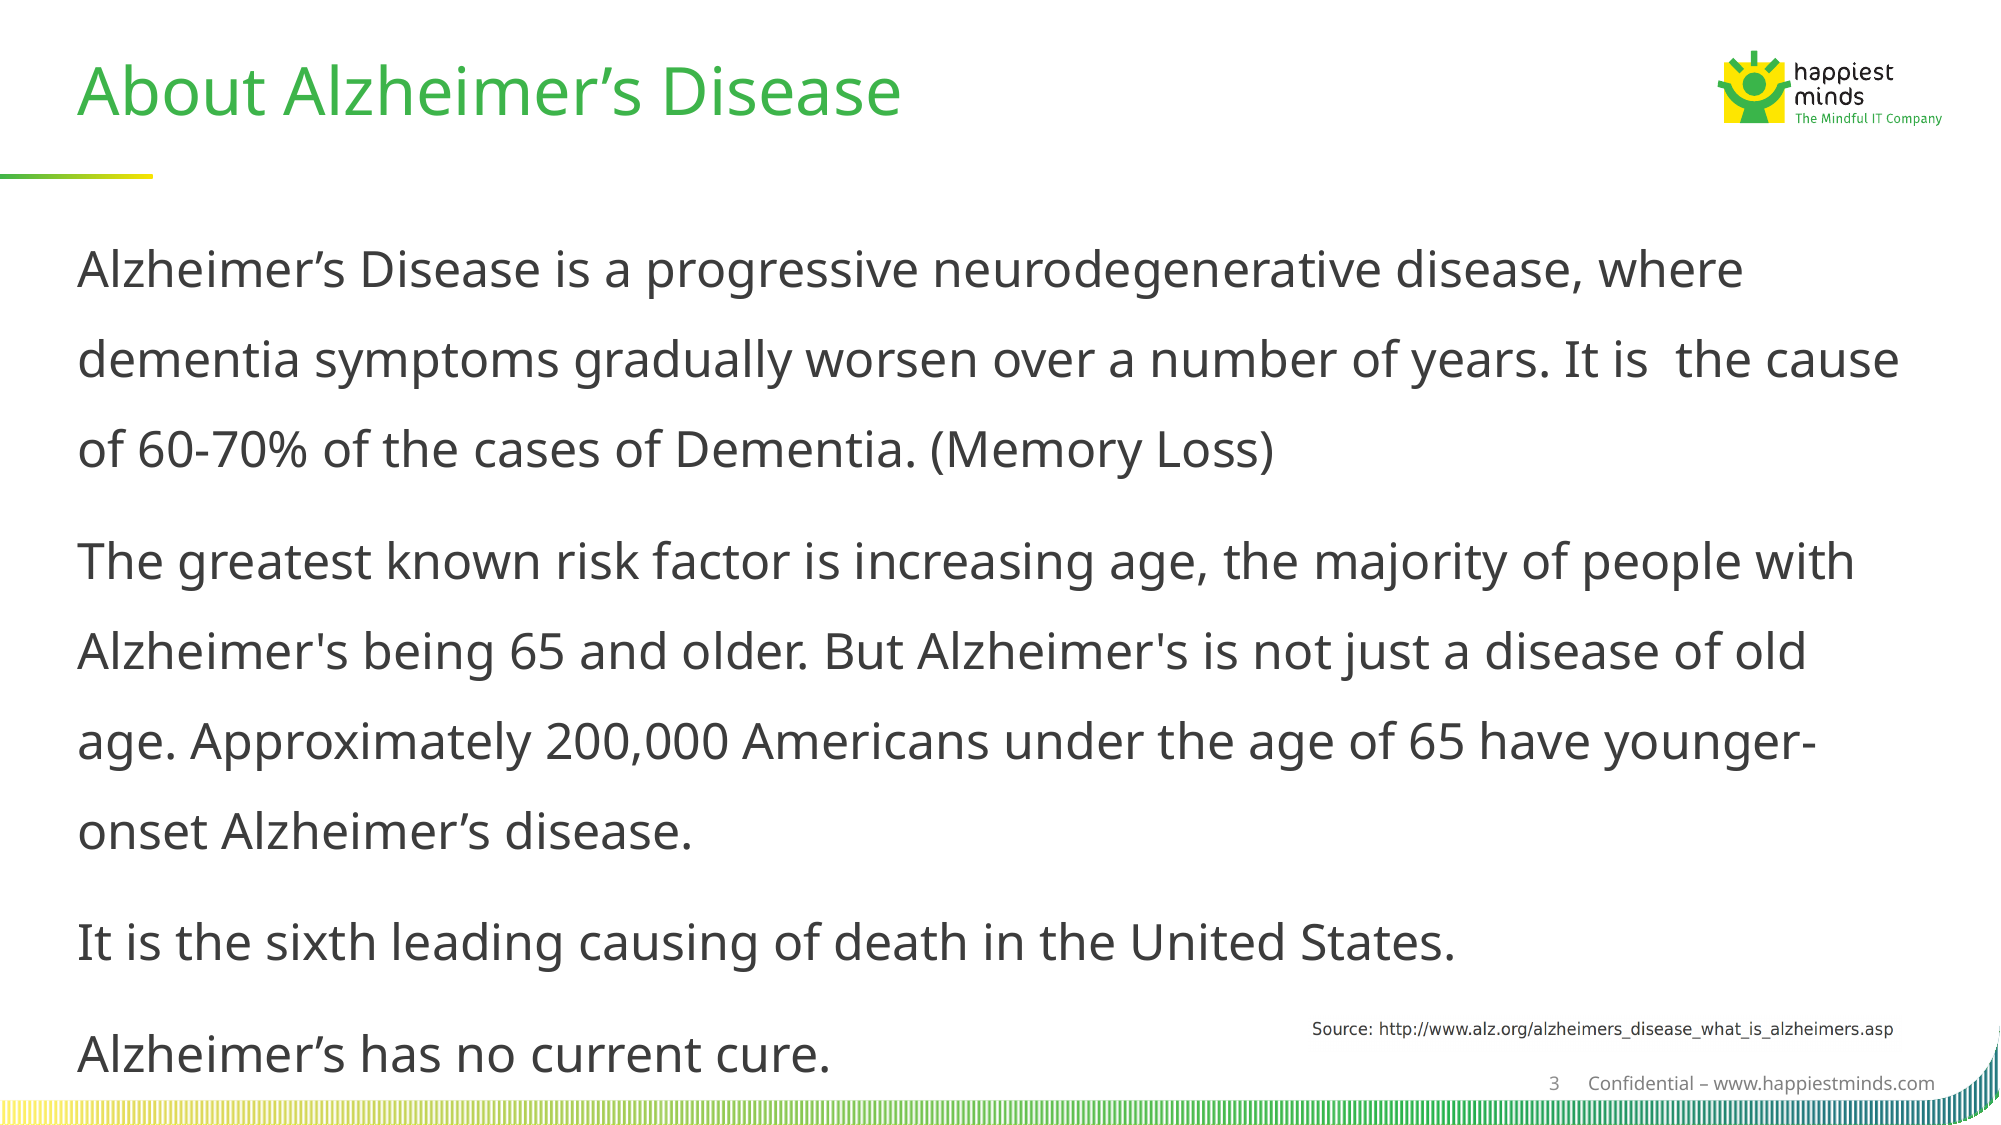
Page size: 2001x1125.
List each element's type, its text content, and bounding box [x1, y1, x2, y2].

picture [0, 985, 2000, 1125]
slide_number <number> [1124, 1054, 1575, 1115]
list Alzheimer’s Disease is a progressive neurodegenerative disease, where dementia symptoms gradually worsen over a number of years. It is the cause of 60-70% of the cases of Dementia. (Memory Loss) The greatest known risk factor is increasing age, the majority of people with Alzheimer's being 65 and older. But Alzheimer's is not just a disease of old age. Approximately 200,000 Americans under the age of 65 have younger-onset Alzheimer’s disease. It is the sixth leading causing of death in the United States. Alzheimer’s has no current cure. [62, 200, 1938, 1029]
list About Alzheimer’s Disease [62, 12, 1528, 166]
